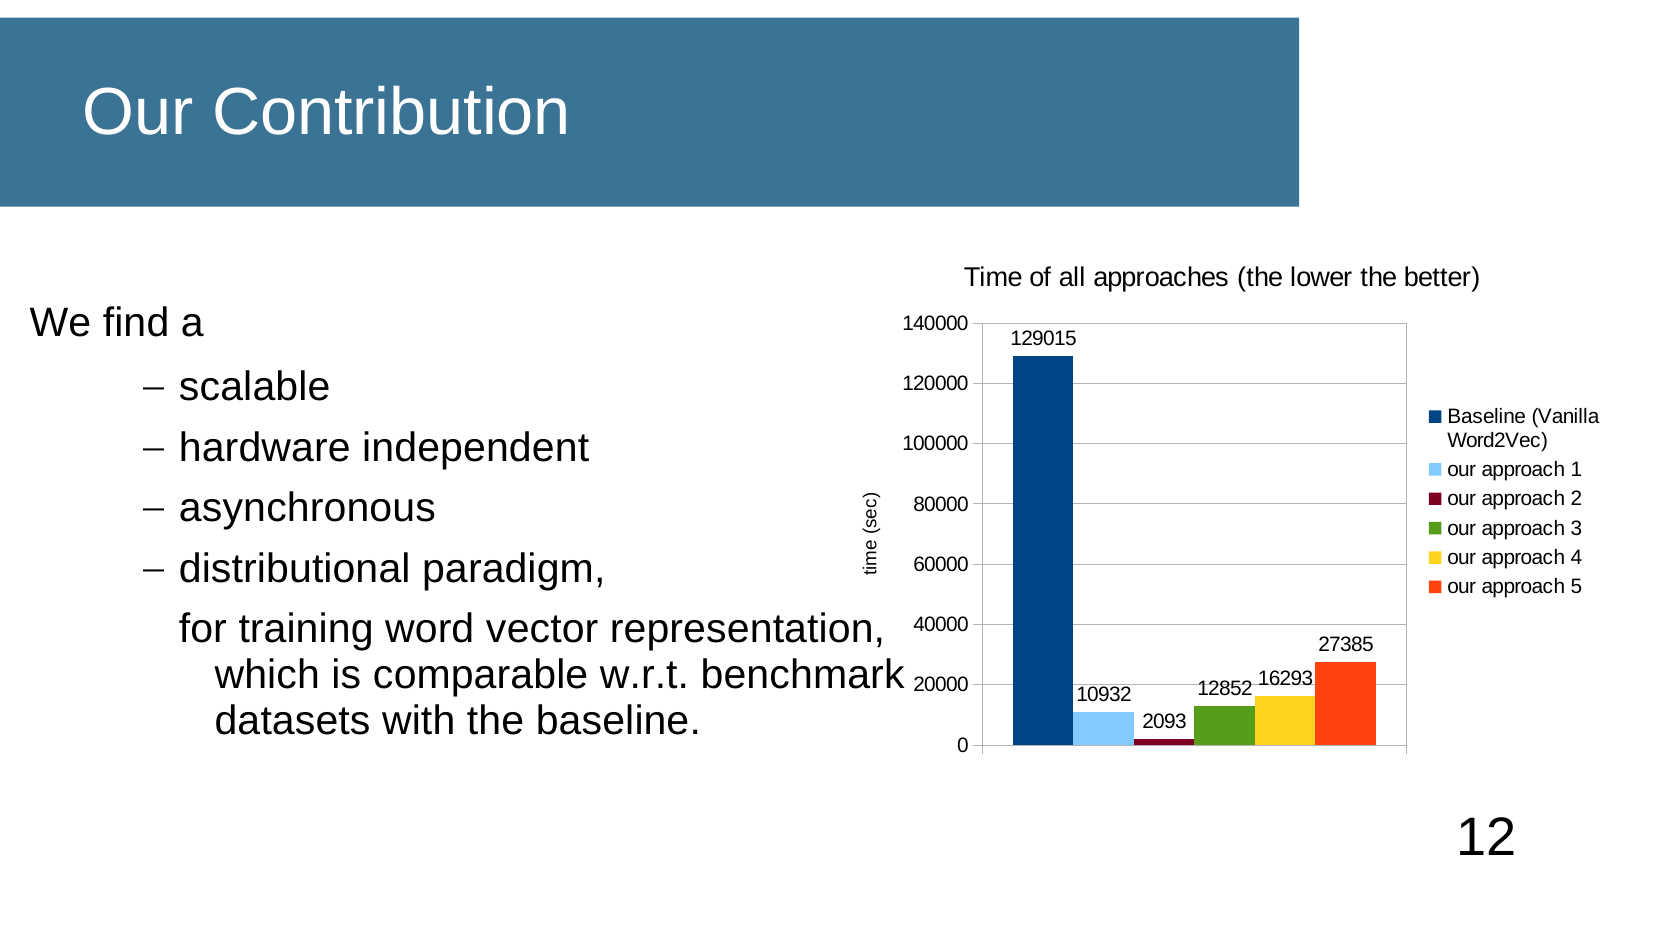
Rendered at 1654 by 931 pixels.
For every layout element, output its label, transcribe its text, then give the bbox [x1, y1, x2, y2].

chart [826, 236, 1619, 768]
text_box [165, 354, 196, 430]
title Our Contribution [82, 35, 1234, 189]
list We find a scalable hardware independent asynchronous distributional paradigm, for training word vector representation, which is comparable w.r.t. benchmark datasets with the baseline. [29, 295, 826, 745]
